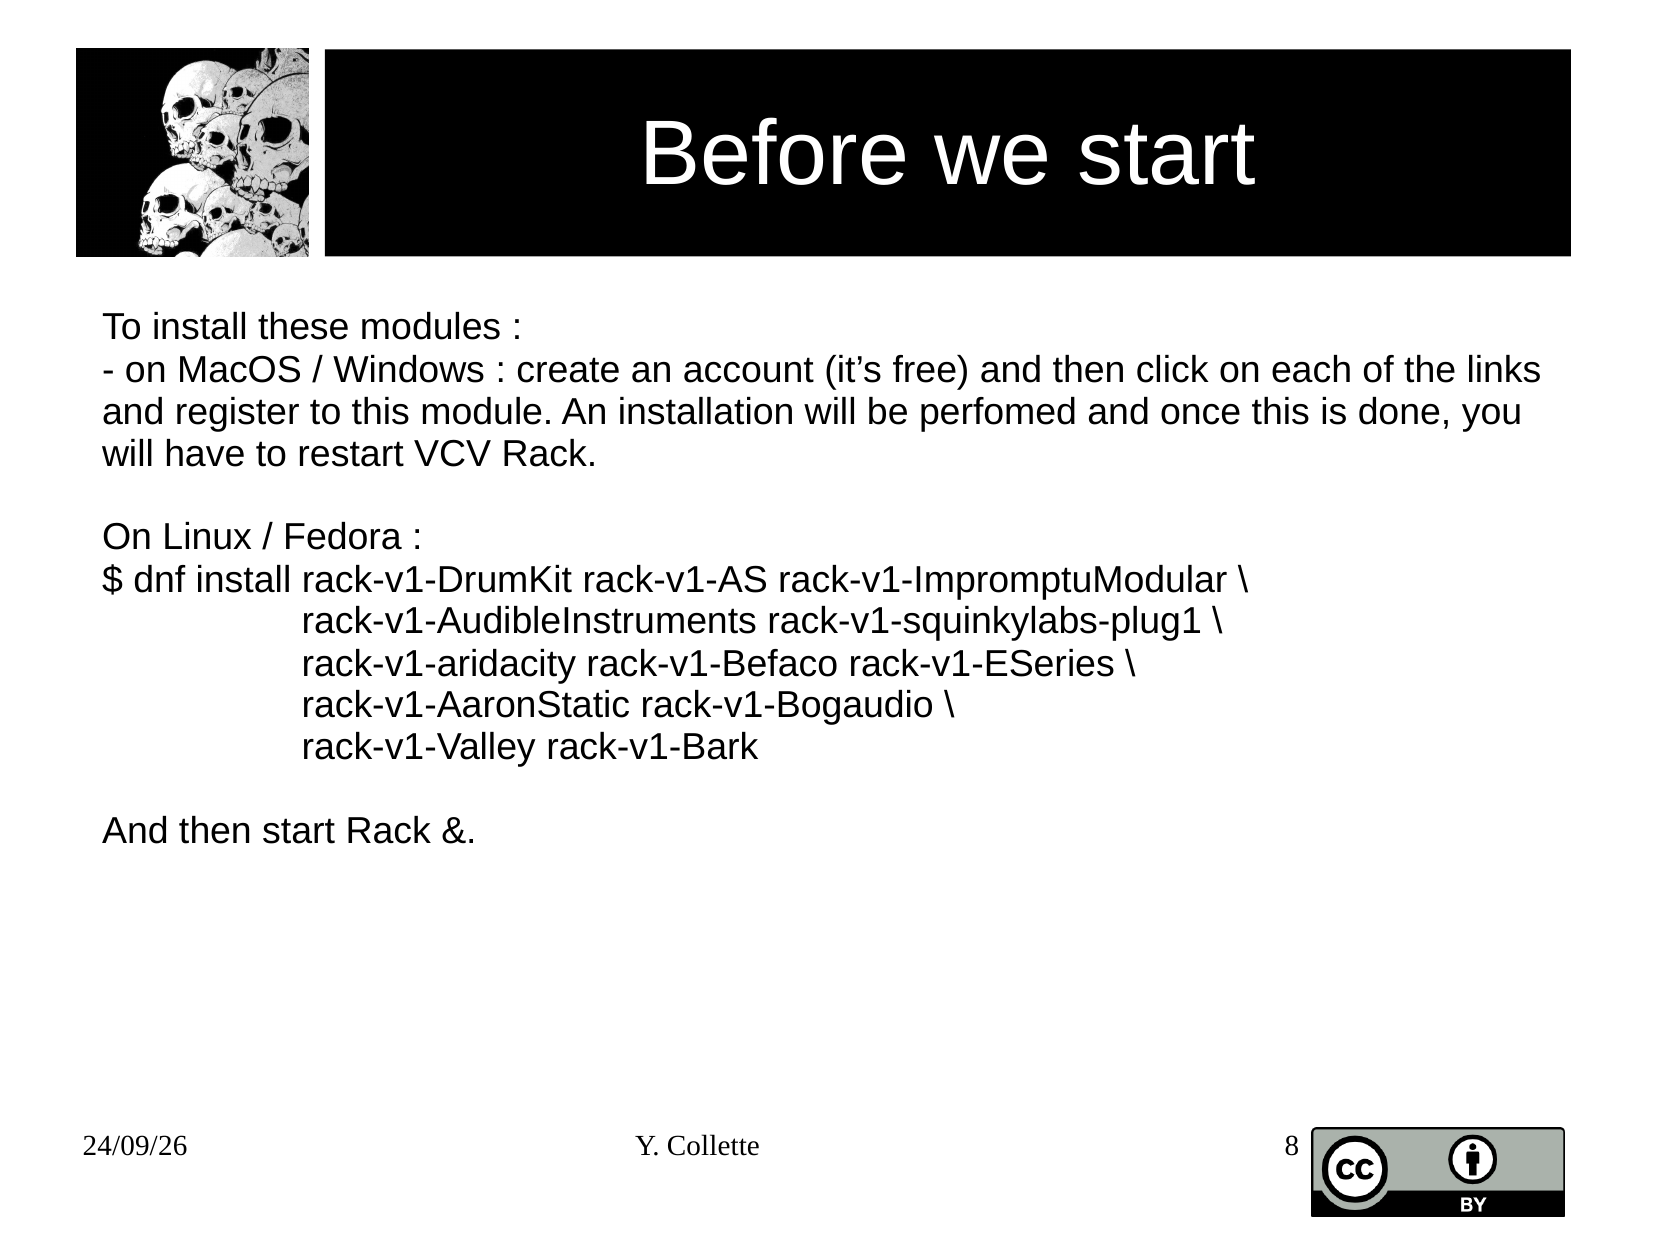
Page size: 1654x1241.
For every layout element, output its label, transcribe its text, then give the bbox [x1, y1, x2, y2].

title Before we start [324, 49, 1571, 257]
picture [76, 48, 309, 257]
picture [1311, 1127, 1565, 1217]
text_box To install these modules : - on MacOS / Windows : create an account (it’s free) and then click on each of the links and register to this module. An installation will be perfomed and once this is done, you will have to restart VCV Rack. On Linux / Fedora : $ dnf install rack-v1-DrumKit rack-v1-AS rack-v1-ImpromptuModular \ rack-v1-AudibleInstruments rack-v1-squinkylabs-plug1 \ rack-v1-aridacity rack-v1-Befaco rack-v1-ESeries \ rack-v1-AaronStatic rack-v1-Bogaudio \ rack-v1-Valley rack-v1-Bark And then start Rack &. [87, 298, 1565, 902]
